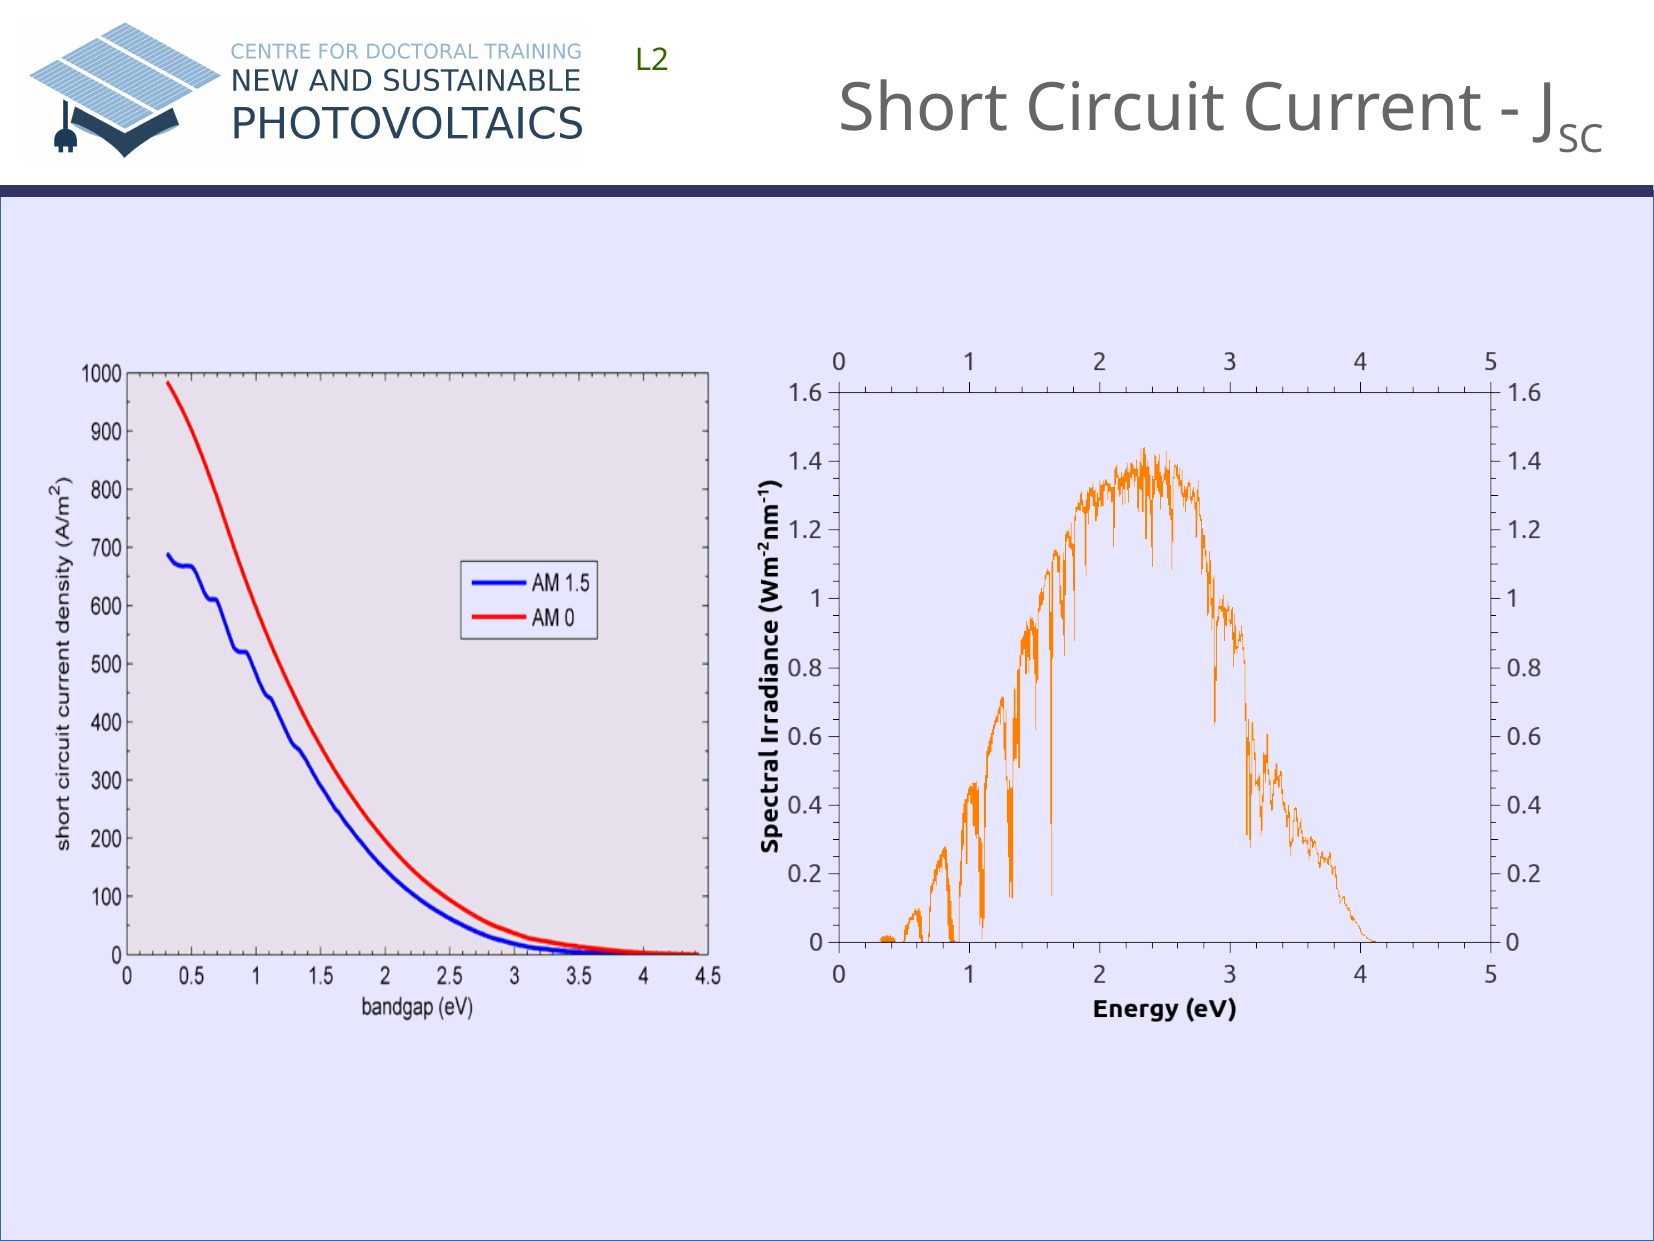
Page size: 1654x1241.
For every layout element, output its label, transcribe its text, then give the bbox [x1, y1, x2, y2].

picture [19, 17, 591, 166]
picture [0, 295, 1583, 1052]
text_box [0, 197, 1654, 1241]
text_box L2 [620, 29, 880, 80]
text_box Short Circuit Current - JSC [767, 51, 1619, 159]
